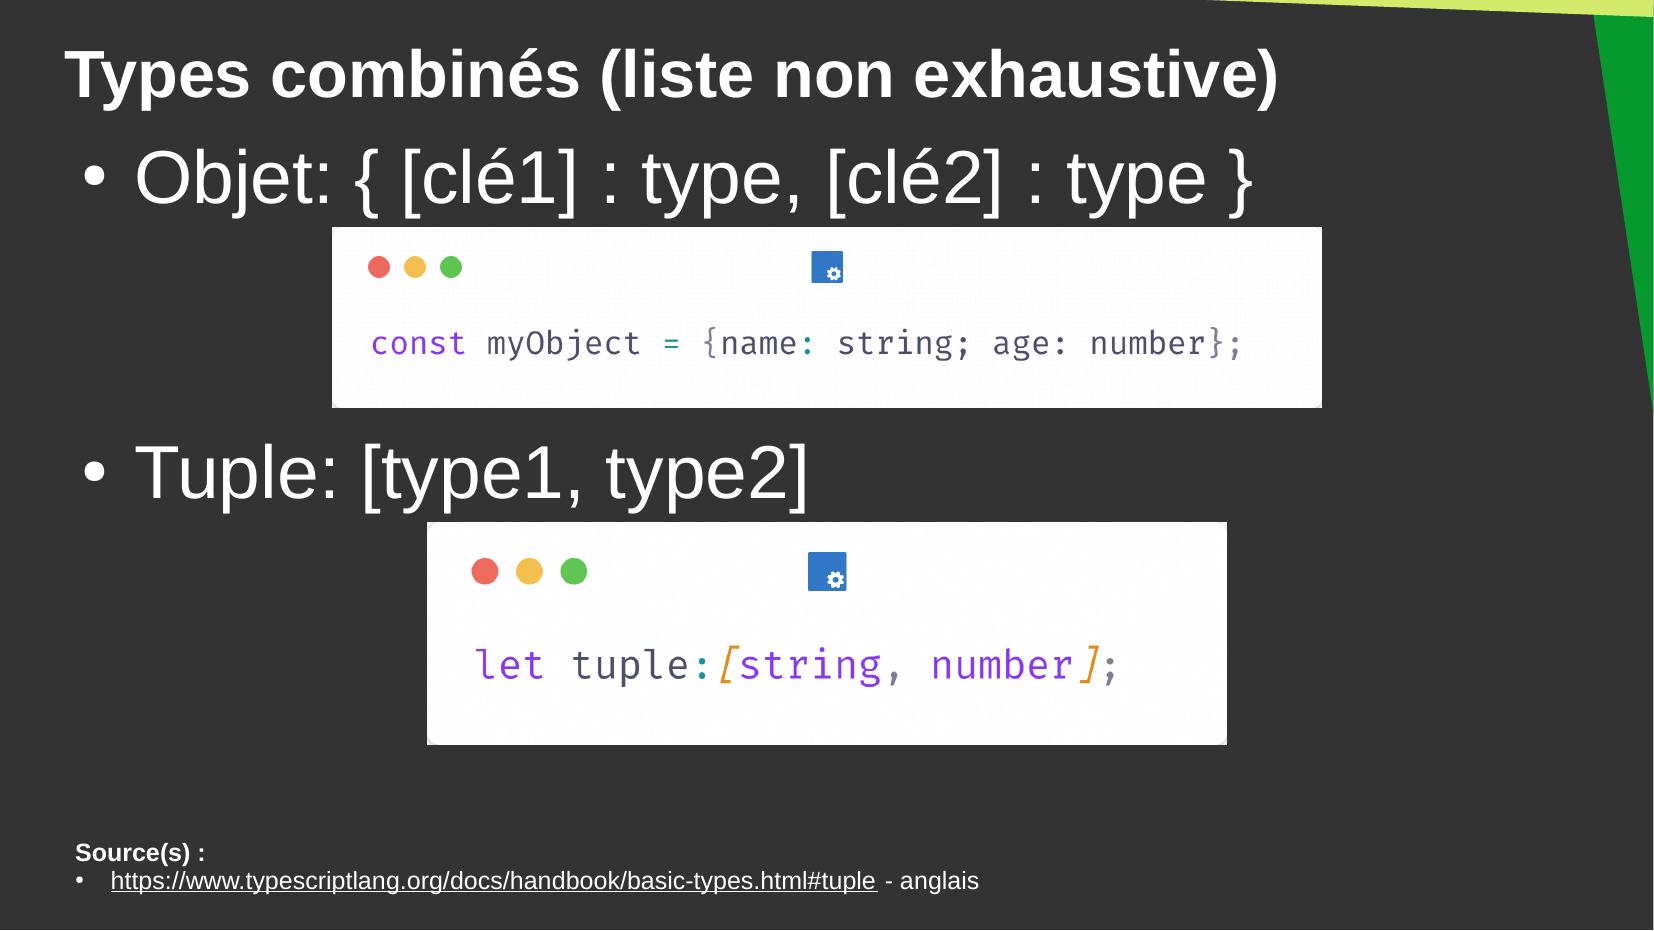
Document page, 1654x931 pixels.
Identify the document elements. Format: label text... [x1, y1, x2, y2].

list Tuple: [type1, type2] [63, 430, 1542, 532]
list Objet: { [clé1] : type, [clé2] : type } [63, 135, 1542, 237]
picture [427, 522, 1227, 745]
text_box [1207, 0, 1654, 418]
title Types combinés (liste non exhaustive) [64, 37, 1642, 119]
text_box Source(s) : https://www.typescriptlang.org/docs/handbook/basic-types.html#tuple - anglais [60, 793, 1546, 903]
picture [332, 227, 1322, 408]
